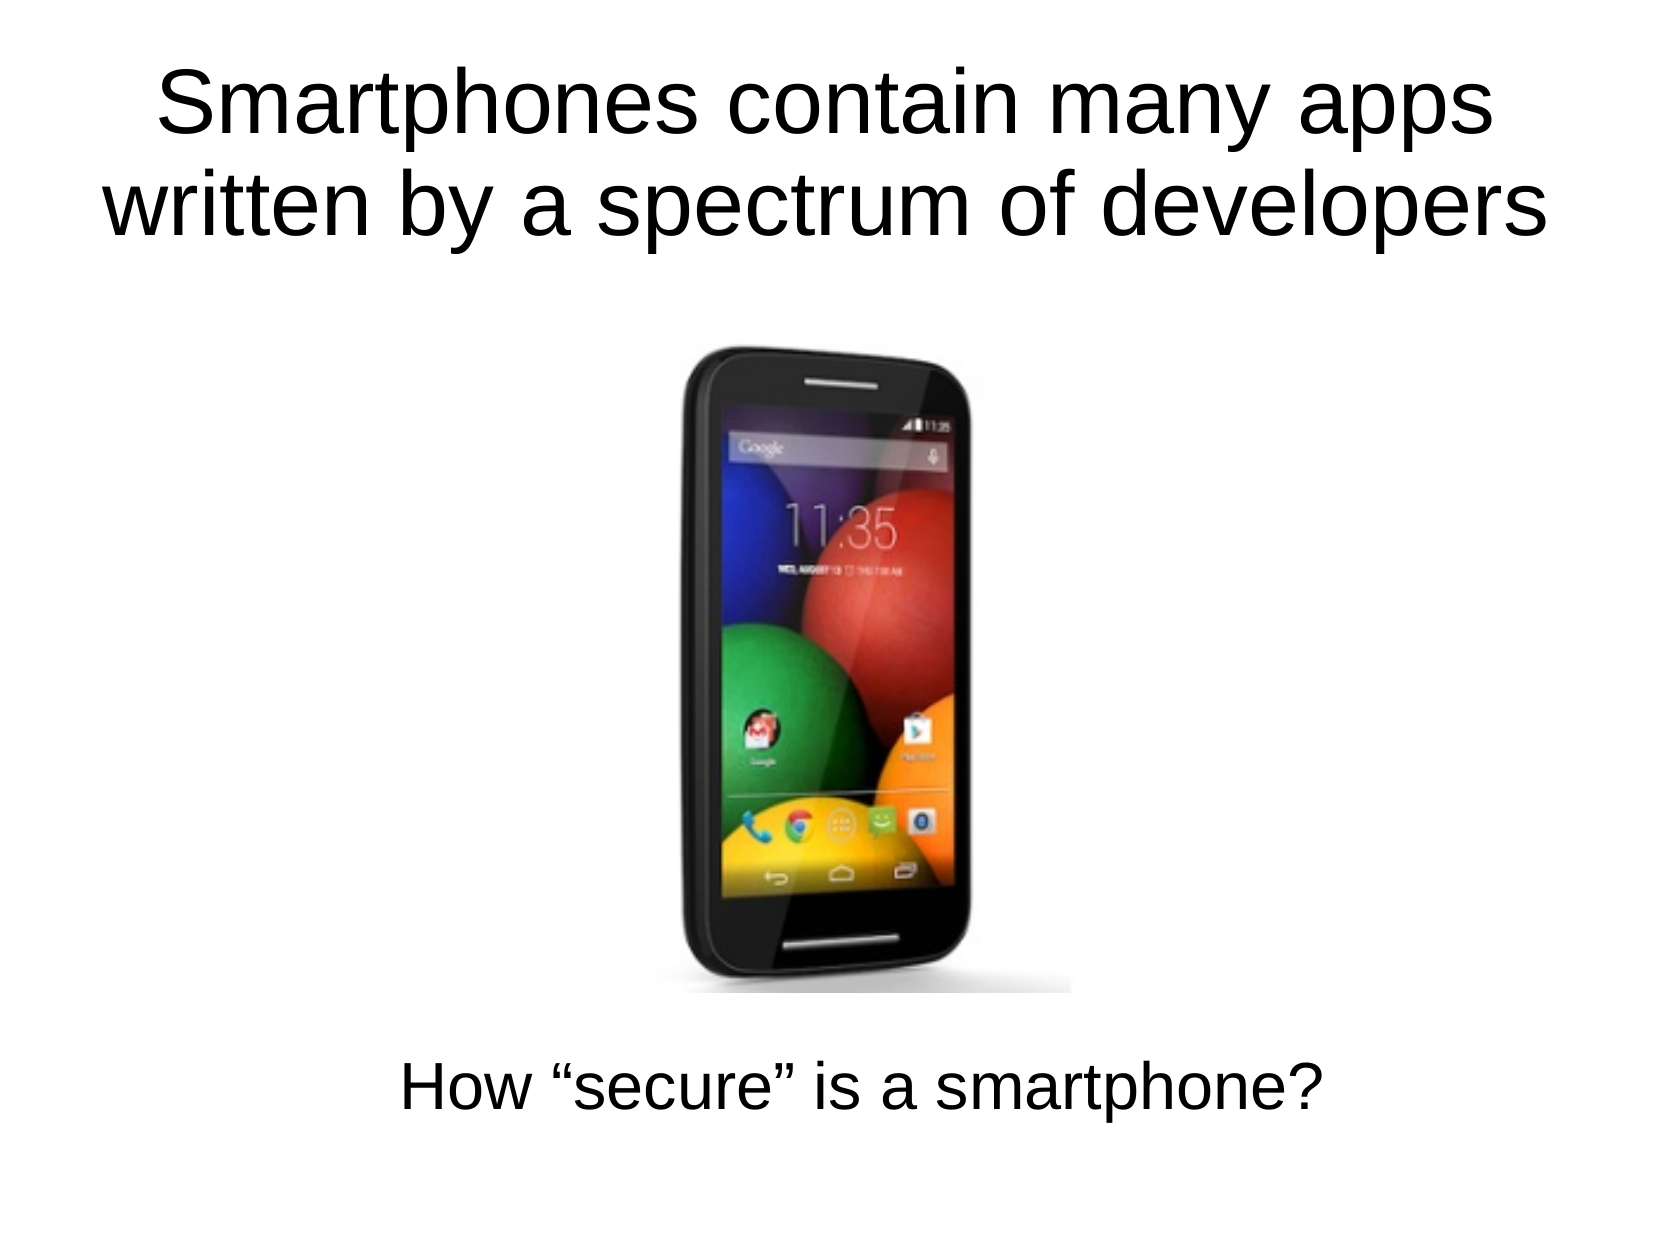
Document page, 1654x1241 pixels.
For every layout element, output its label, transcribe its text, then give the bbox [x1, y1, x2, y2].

title Smartphones contain many apps written by a spectrum of developers [82, 49, 1571, 257]
picture [281, 338, 1372, 993]
list How “secure” is a smartphone? [82, 944, 1571, 1133]
